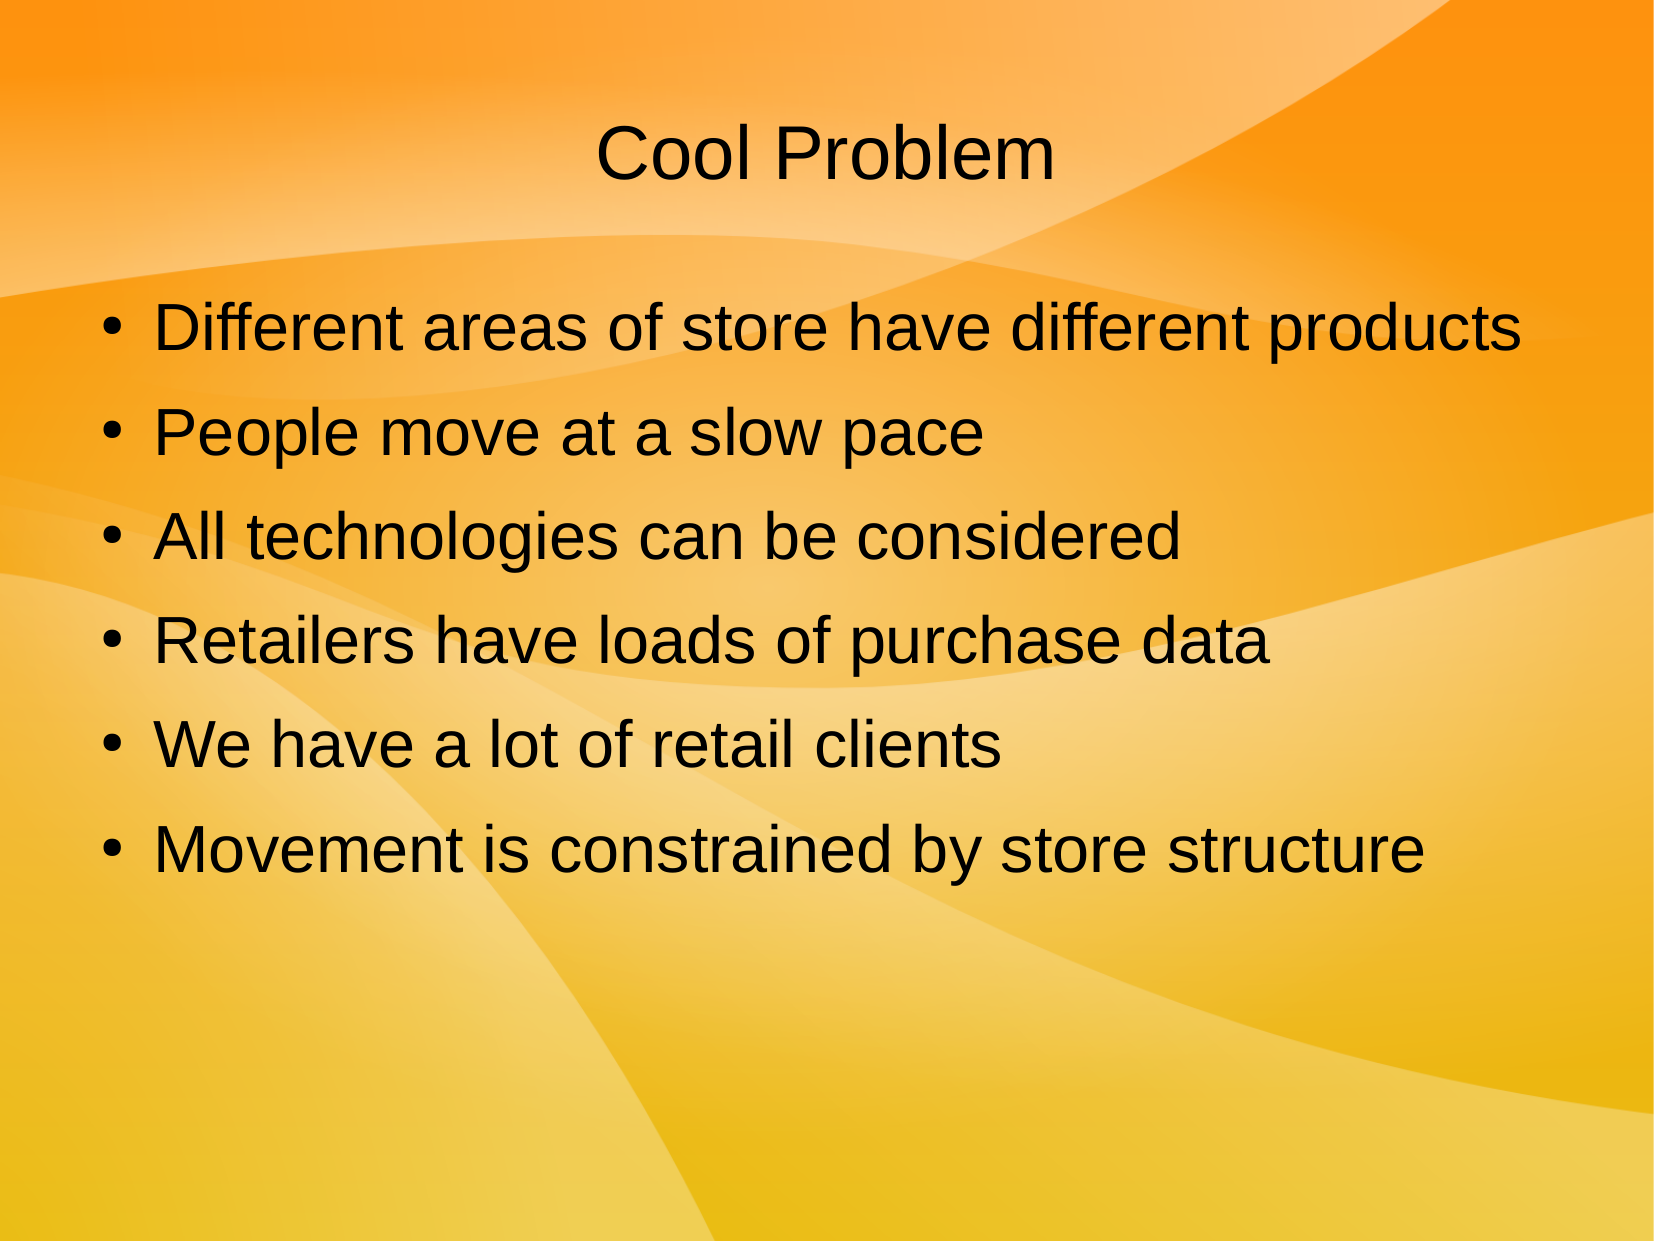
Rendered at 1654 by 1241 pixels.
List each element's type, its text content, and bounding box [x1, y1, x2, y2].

picture [0, 0, 1654, 1241]
title Cool Problem [82, 49, 1571, 257]
list Different areas of store have different products People move at a slow pace All technologies can be considered Retailers have loads of purchase data We have a lot of retail clients Movement is constrained by store structure [82, 290, 1571, 1010]
